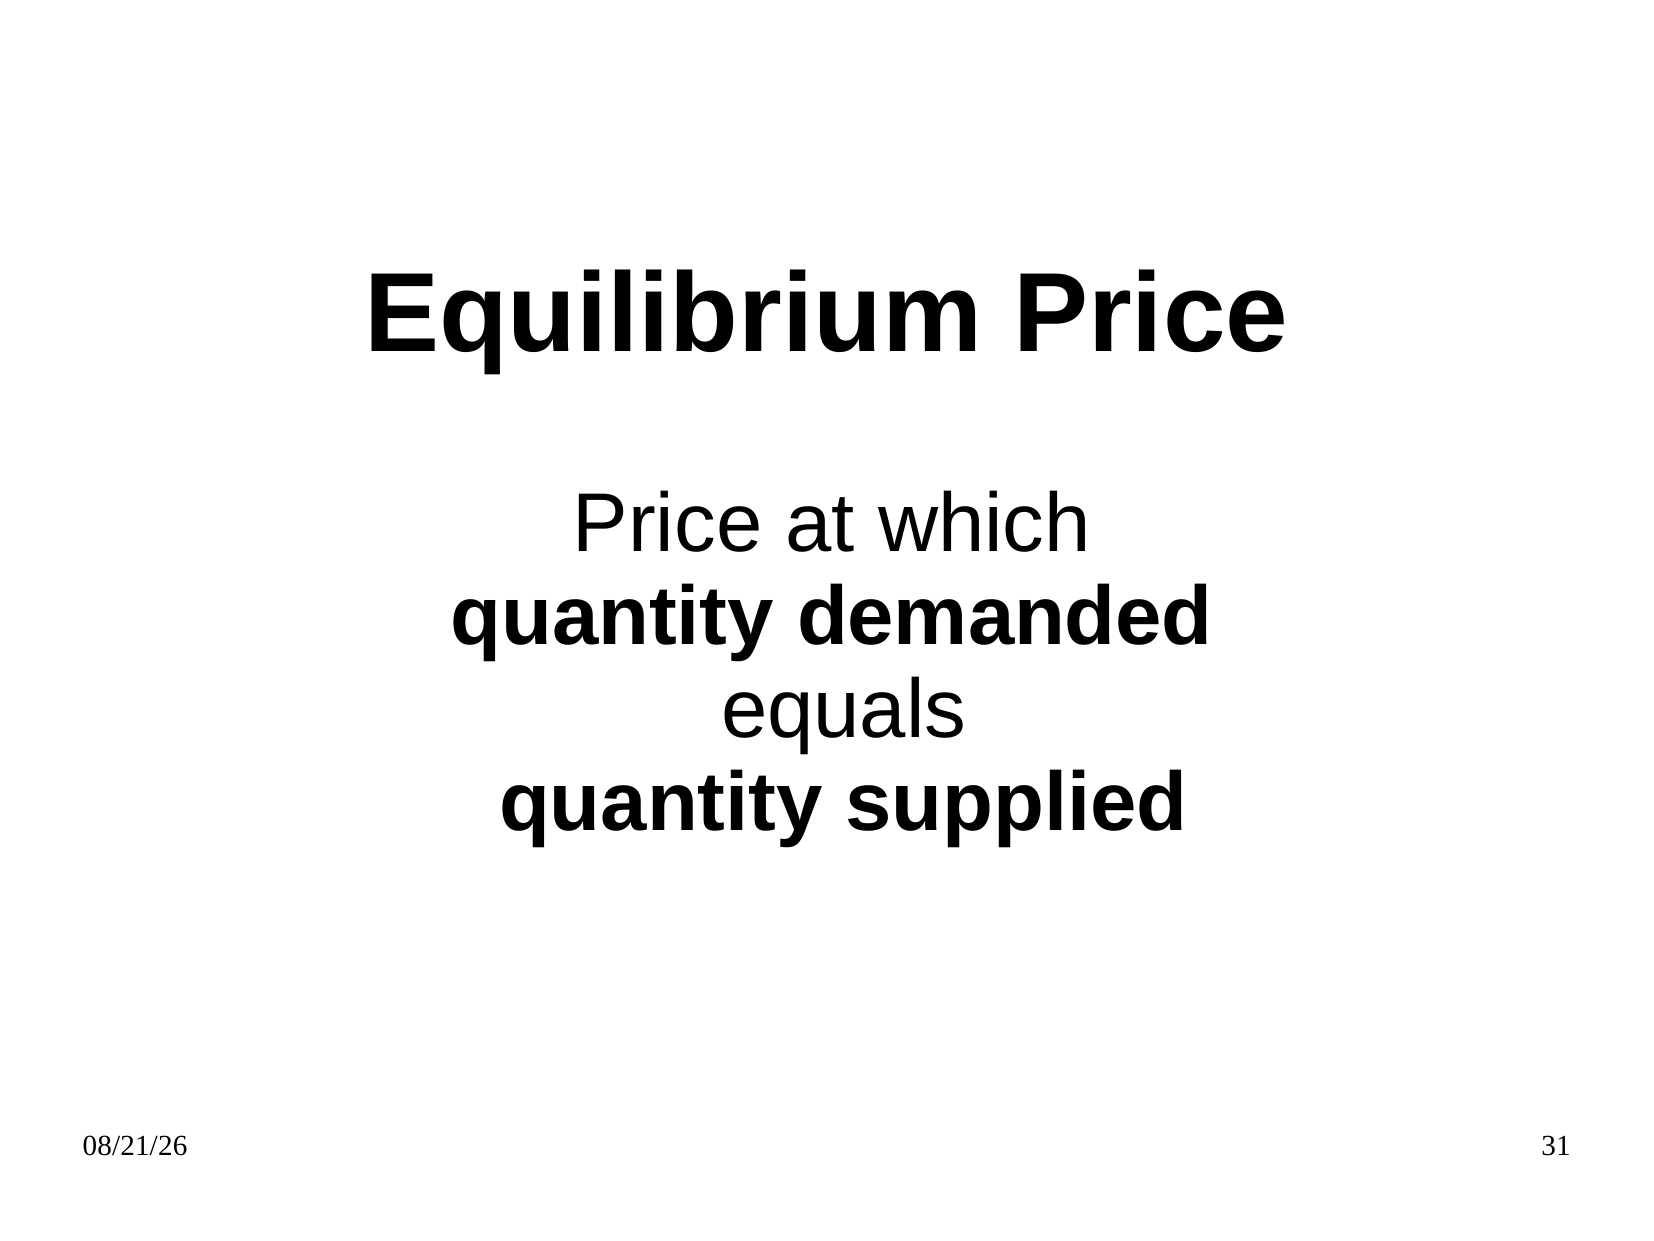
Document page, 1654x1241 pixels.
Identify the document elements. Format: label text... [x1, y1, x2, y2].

subtitle Price at which quantity demanded equals quantity supplied [150, 412, 1538, 913]
title Equilibrium Price [82, 208, 1571, 416]
